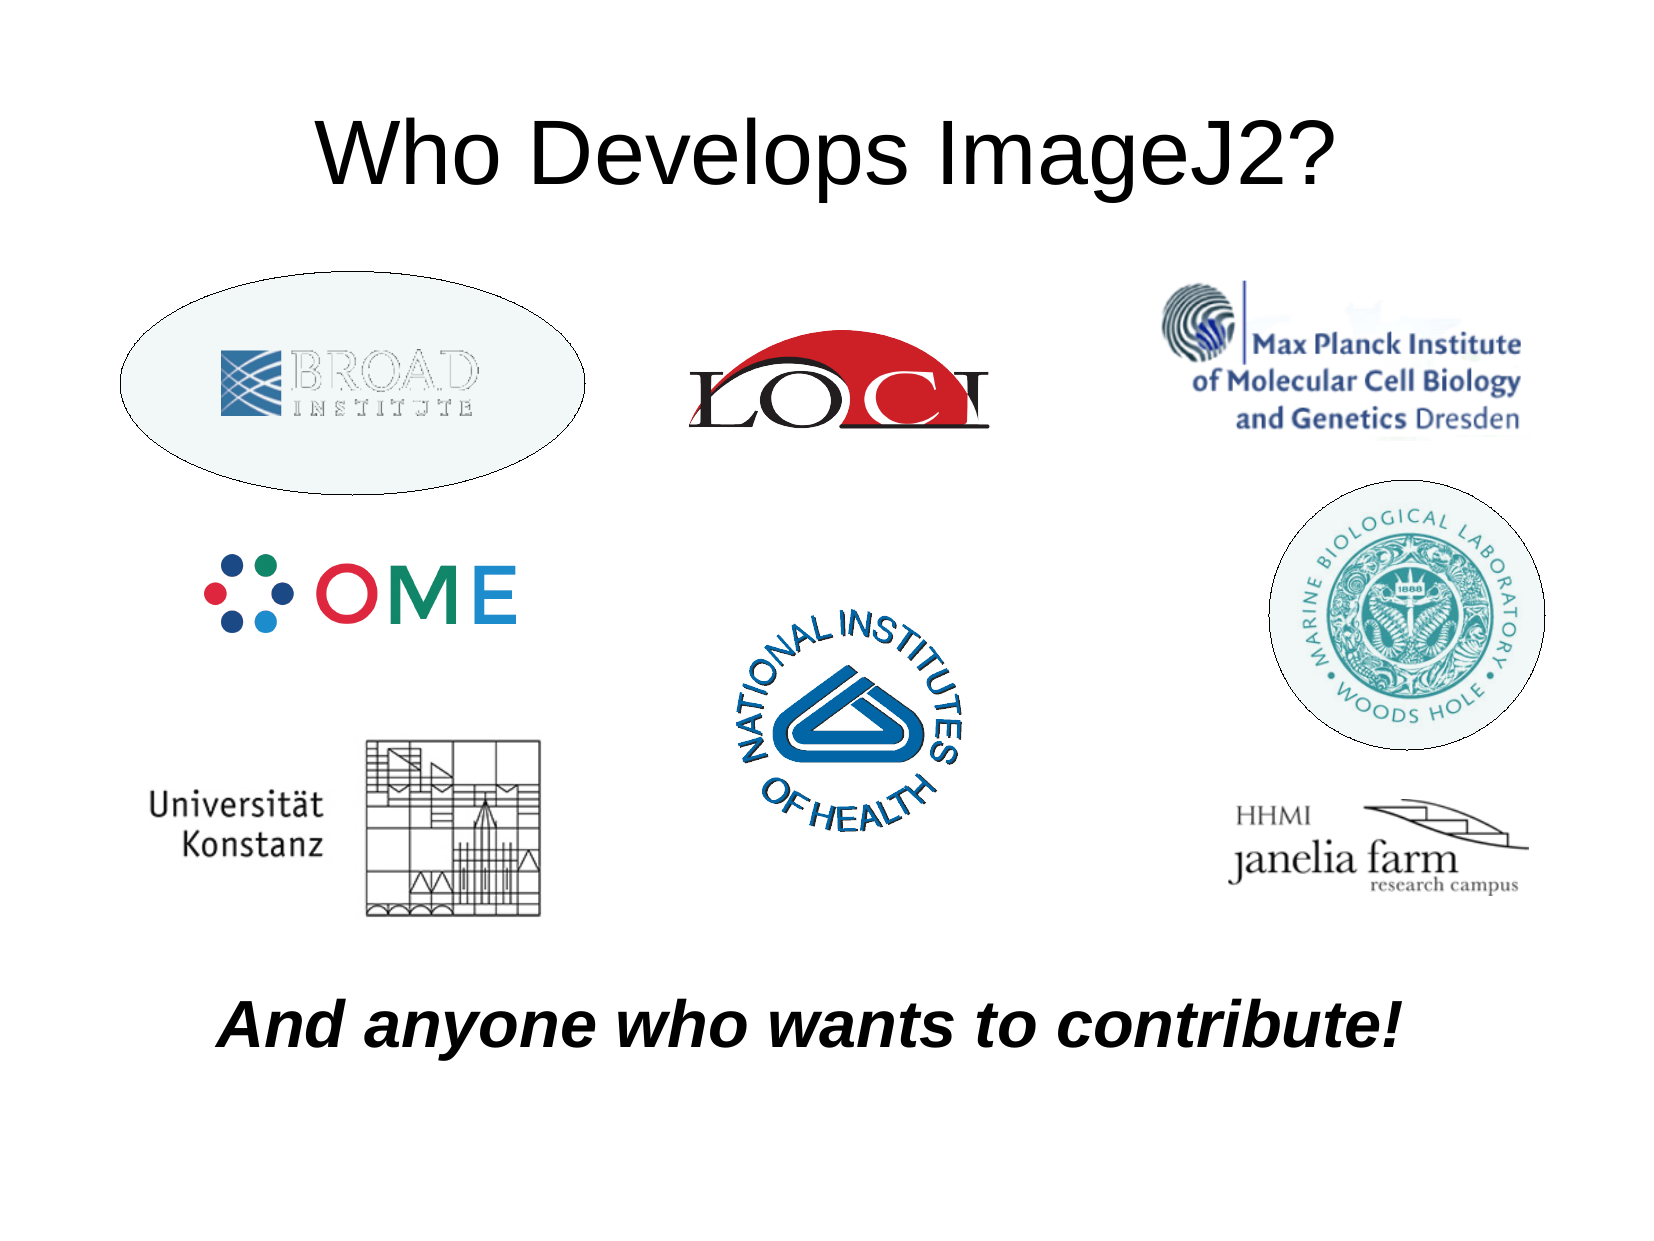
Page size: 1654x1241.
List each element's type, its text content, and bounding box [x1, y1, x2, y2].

picture [1297, 698, 1331, 729]
picture [1483, 690, 1523, 729]
picture [1228, 799, 1529, 896]
picture [204, 554, 516, 633]
title Who Develops ImageJ2? [82, 49, 1571, 257]
picture [1153, 274, 1532, 441]
list And anyone who wants to contribute! [145, 986, 1441, 1111]
picture [1486, 503, 1523, 540]
picture [689, 330, 990, 429]
text_box [1268, 480, 1546, 751]
text_box [120, 271, 586, 496]
picture [1297, 503, 1328, 532]
picture [736, 609, 962, 832]
picture [135, 733, 548, 924]
